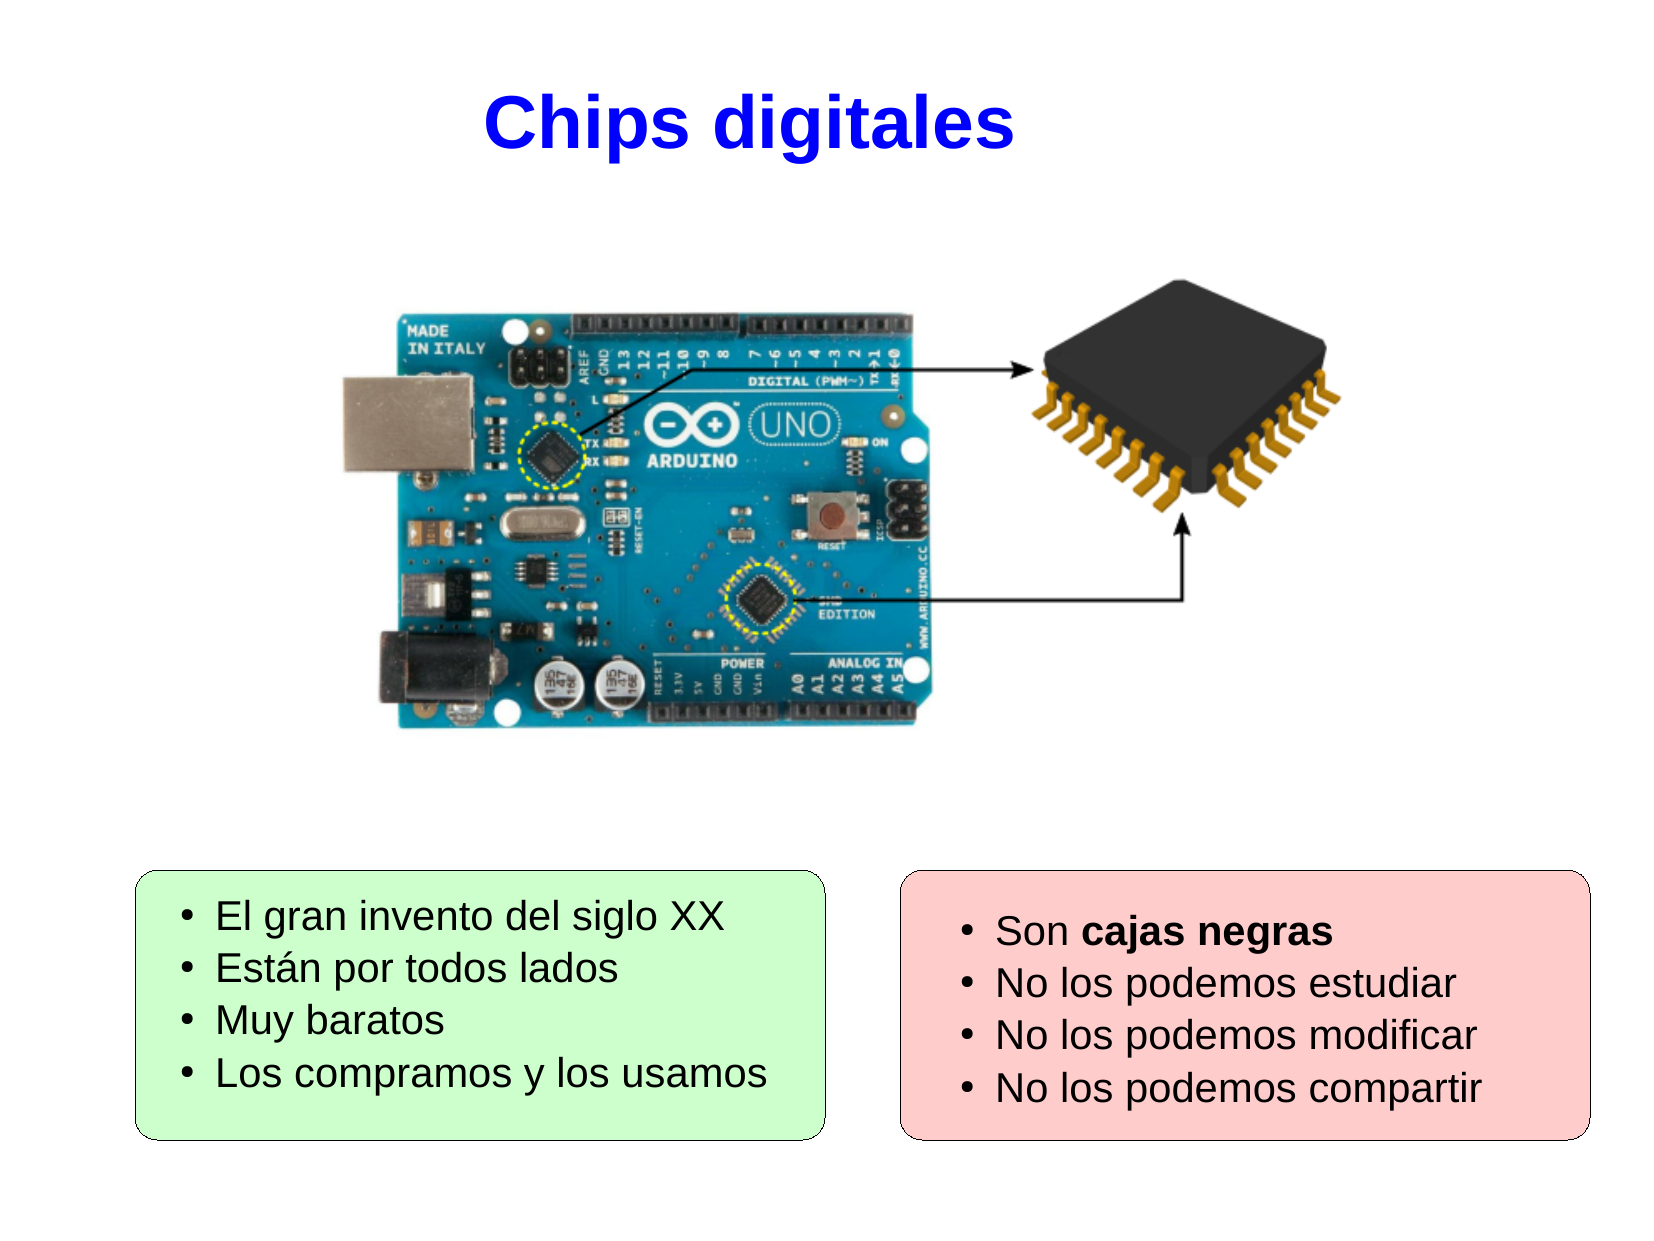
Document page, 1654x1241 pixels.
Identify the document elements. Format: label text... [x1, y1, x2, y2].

text_box Son cajas negras No los podemos estudiar No los podemos modificar No los podemos compartir [945, 900, 1576, 1119]
text_box El gran invento del siglo XX Están por todos lados Muy baratos Los compramos y los usamos [165, 885, 796, 1104]
text_box [135, 870, 826, 1141]
text_box Chips digitales [420, 73, 1081, 181]
text_box [900, 870, 1591, 1141]
picture [300, 194, 1387, 842]
